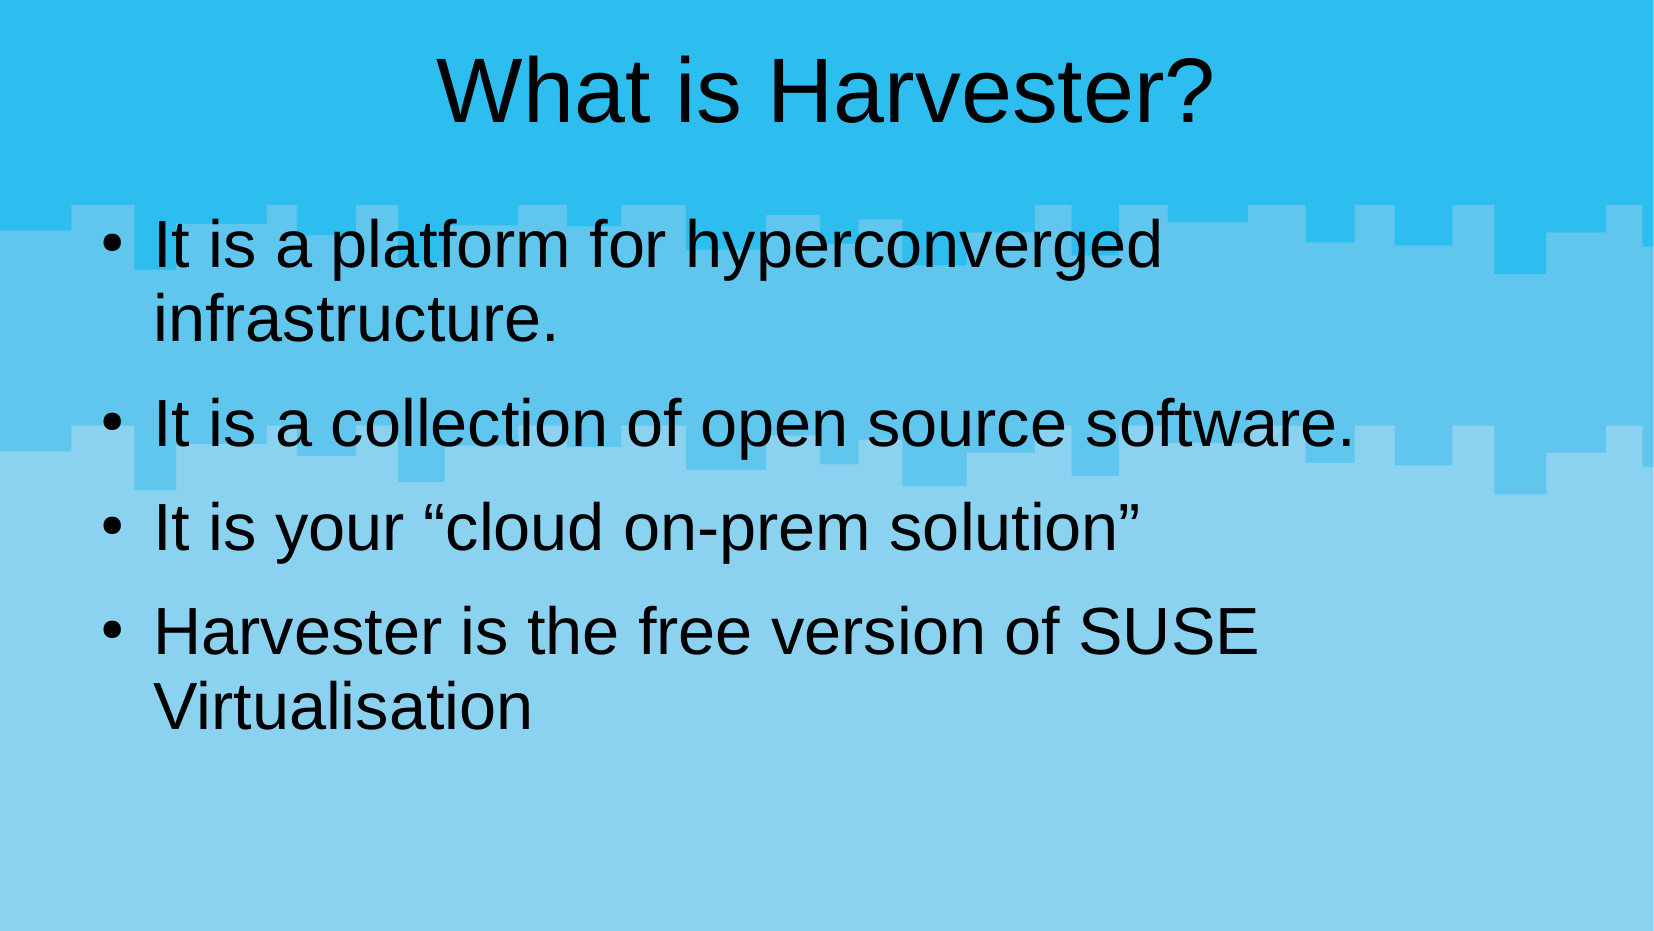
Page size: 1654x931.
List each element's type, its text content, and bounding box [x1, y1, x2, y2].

picture [0, 0, 1654, 931]
list It is a platform for hyperconverged infrastructure. It is a collection of open source software. It is your “cloud on-prem solution” Harvester is the free version of SUSE Virtualisation [82, 206, 1571, 916]
title What is Harvester? [82, 13, 1571, 169]
